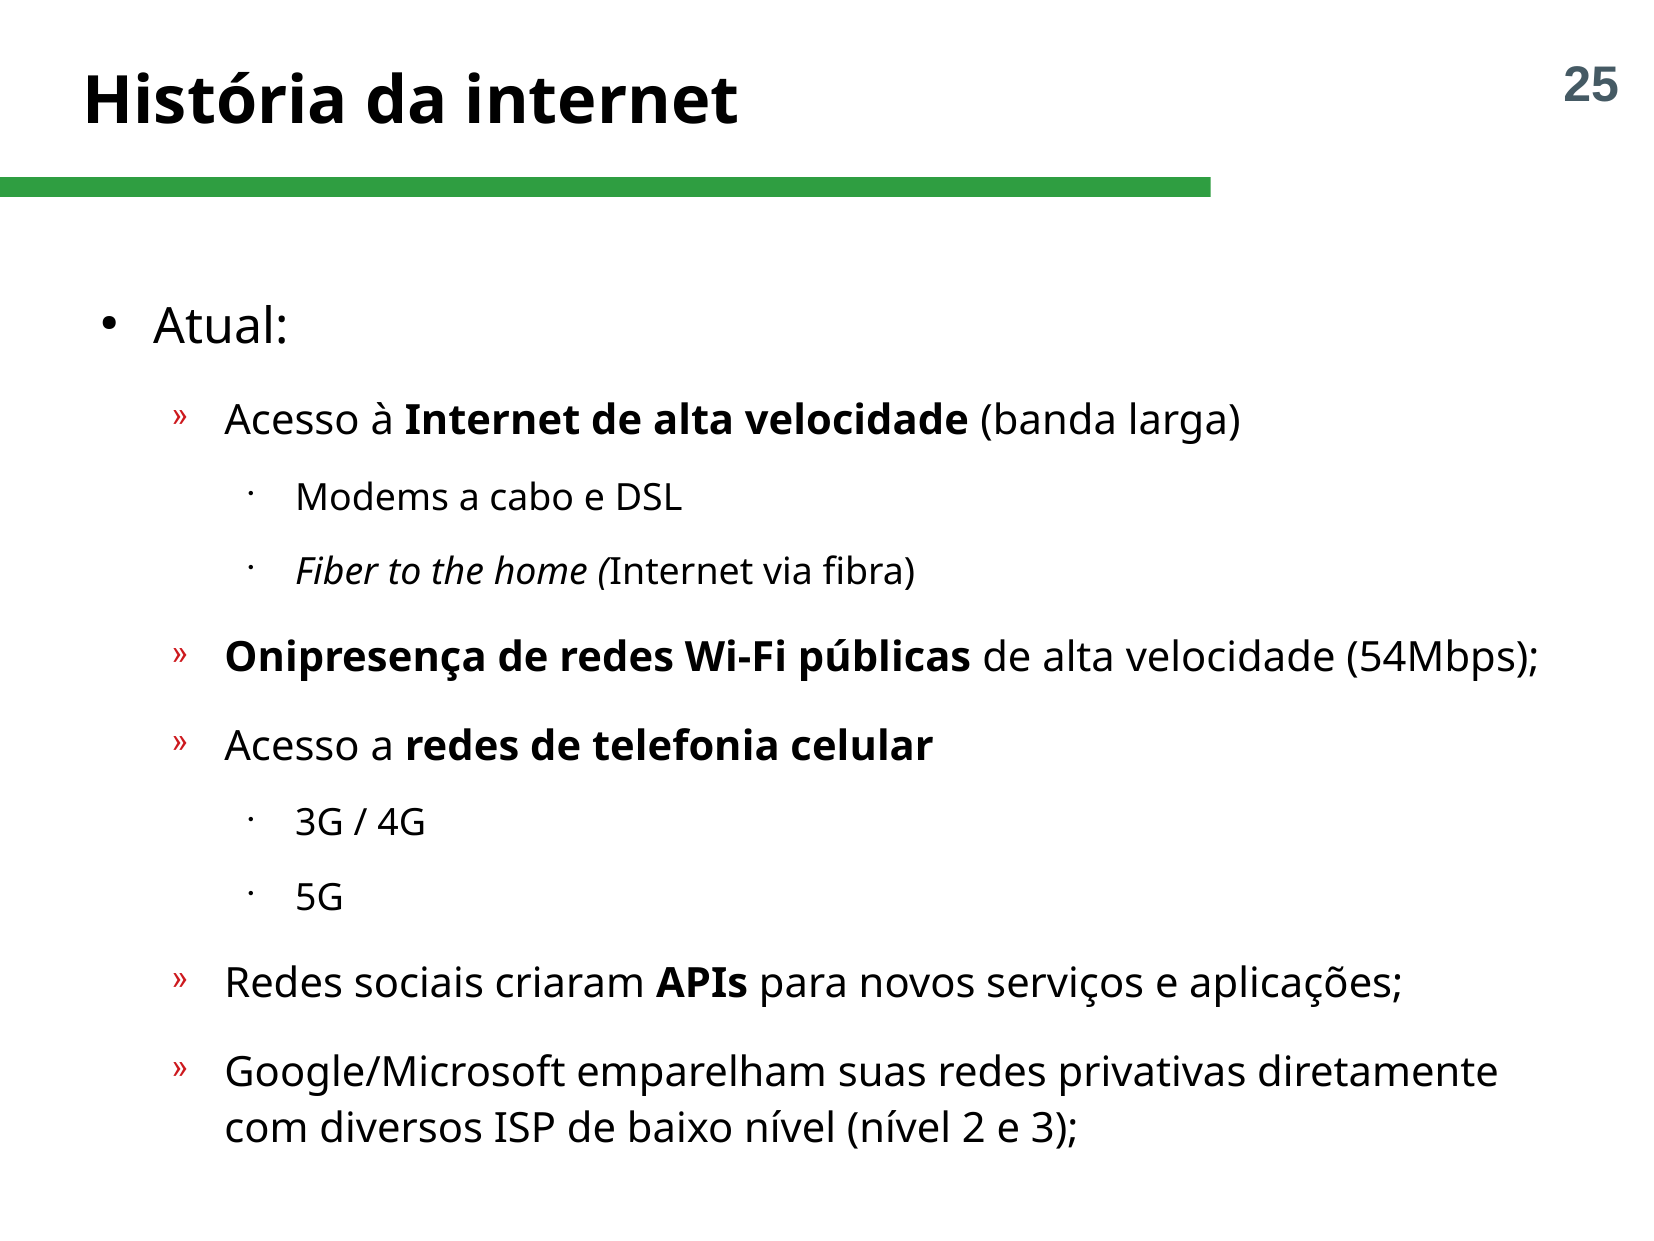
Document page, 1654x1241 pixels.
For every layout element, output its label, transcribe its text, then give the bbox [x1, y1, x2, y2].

list Atual: Acesso à Internet de alta velocidade (banda larga) Modems a cabo e DSL Fiber to the home (Internet via fibra) Onipresença de redes Wi-Fi públicas de alta velocidade (54Mbps); Acesso a redes de telefonia celular 3G / 4G 5G Redes sociais criaram APIs para novos serviços e aplicações; Google/Microsoft emparelham suas redes privativas diretamente com diversos ISP de baixo nível (nível 2 e 3); [82, 290, 1571, 1216]
title História da internet [82, 0, 1152, 202]
